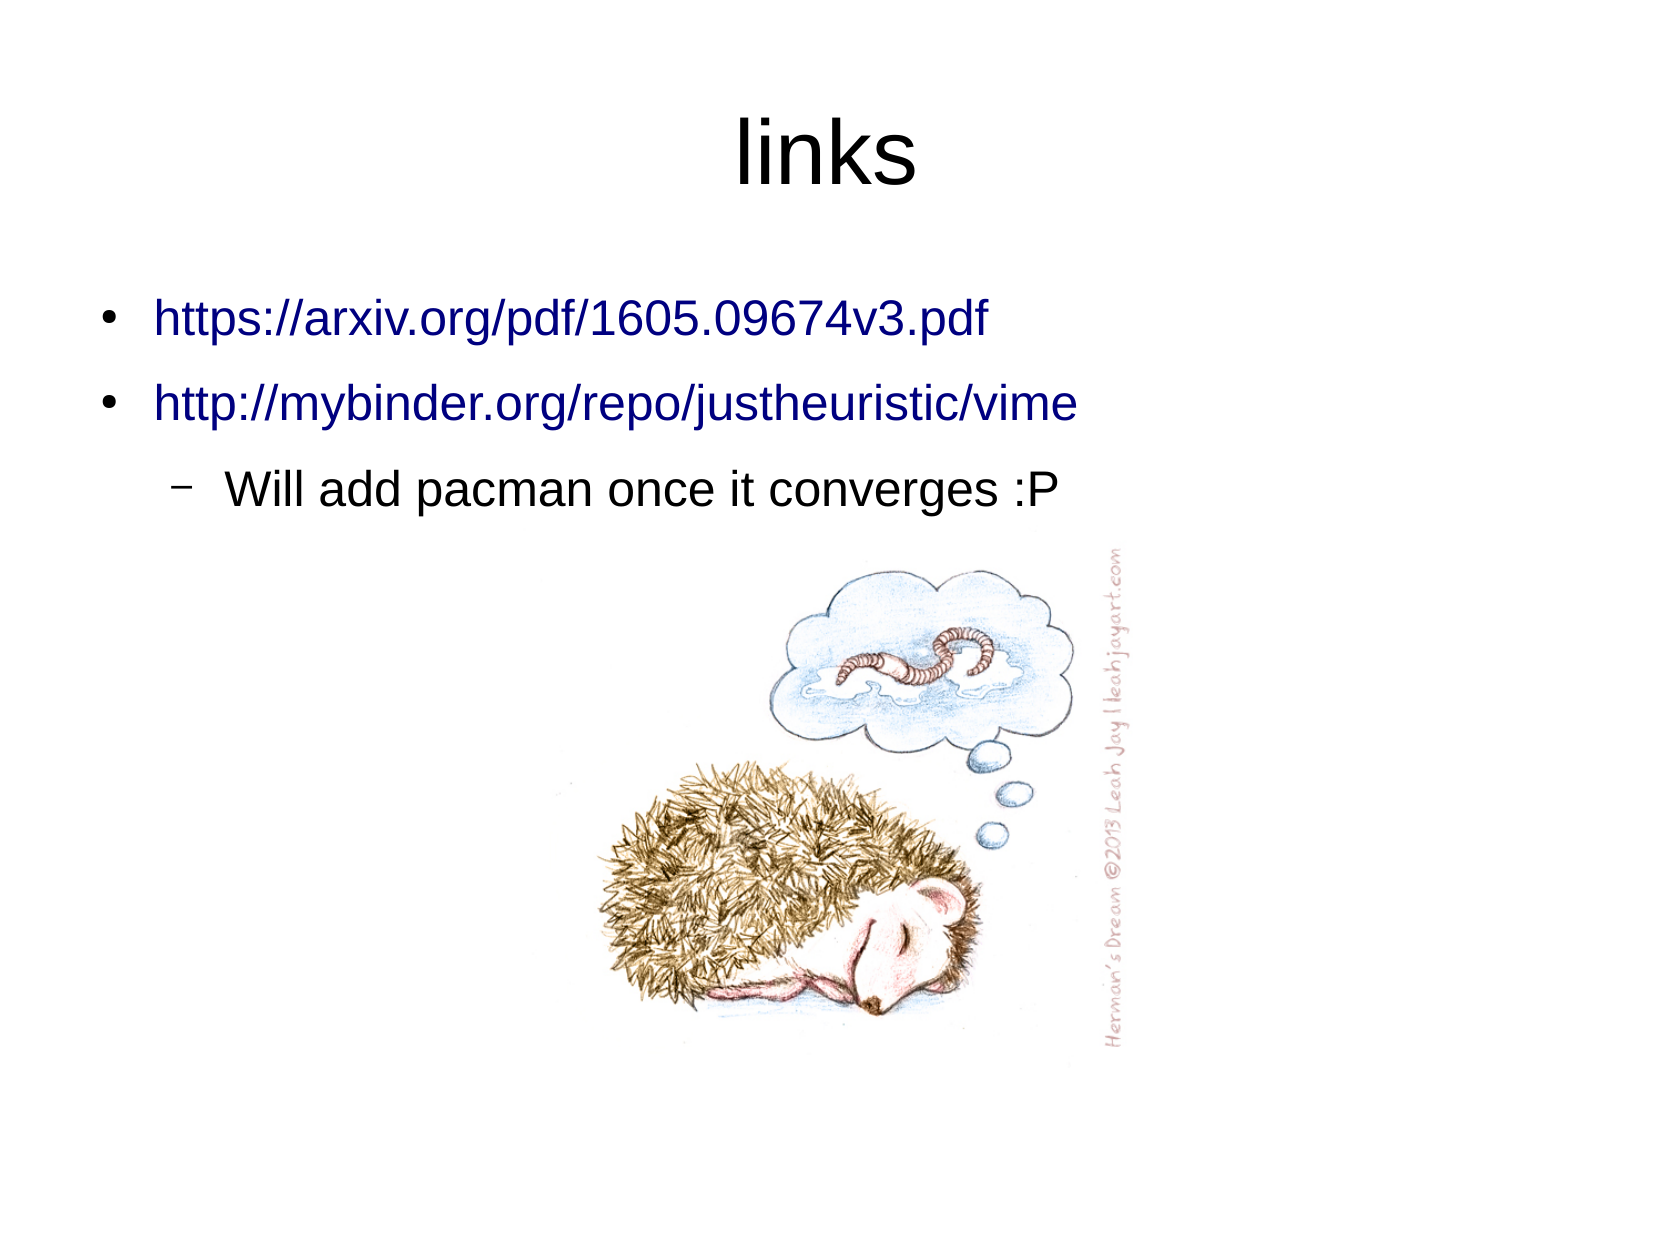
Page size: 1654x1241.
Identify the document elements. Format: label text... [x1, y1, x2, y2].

picture [523, 523, 1133, 1068]
title links [82, 49, 1571, 257]
list https://arxiv.org/pdf/1605.09674v3.pdf http://mybinder.org/repo/justheuristic/vime Will add pacman once it converges :P [82, 290, 1571, 1010]
